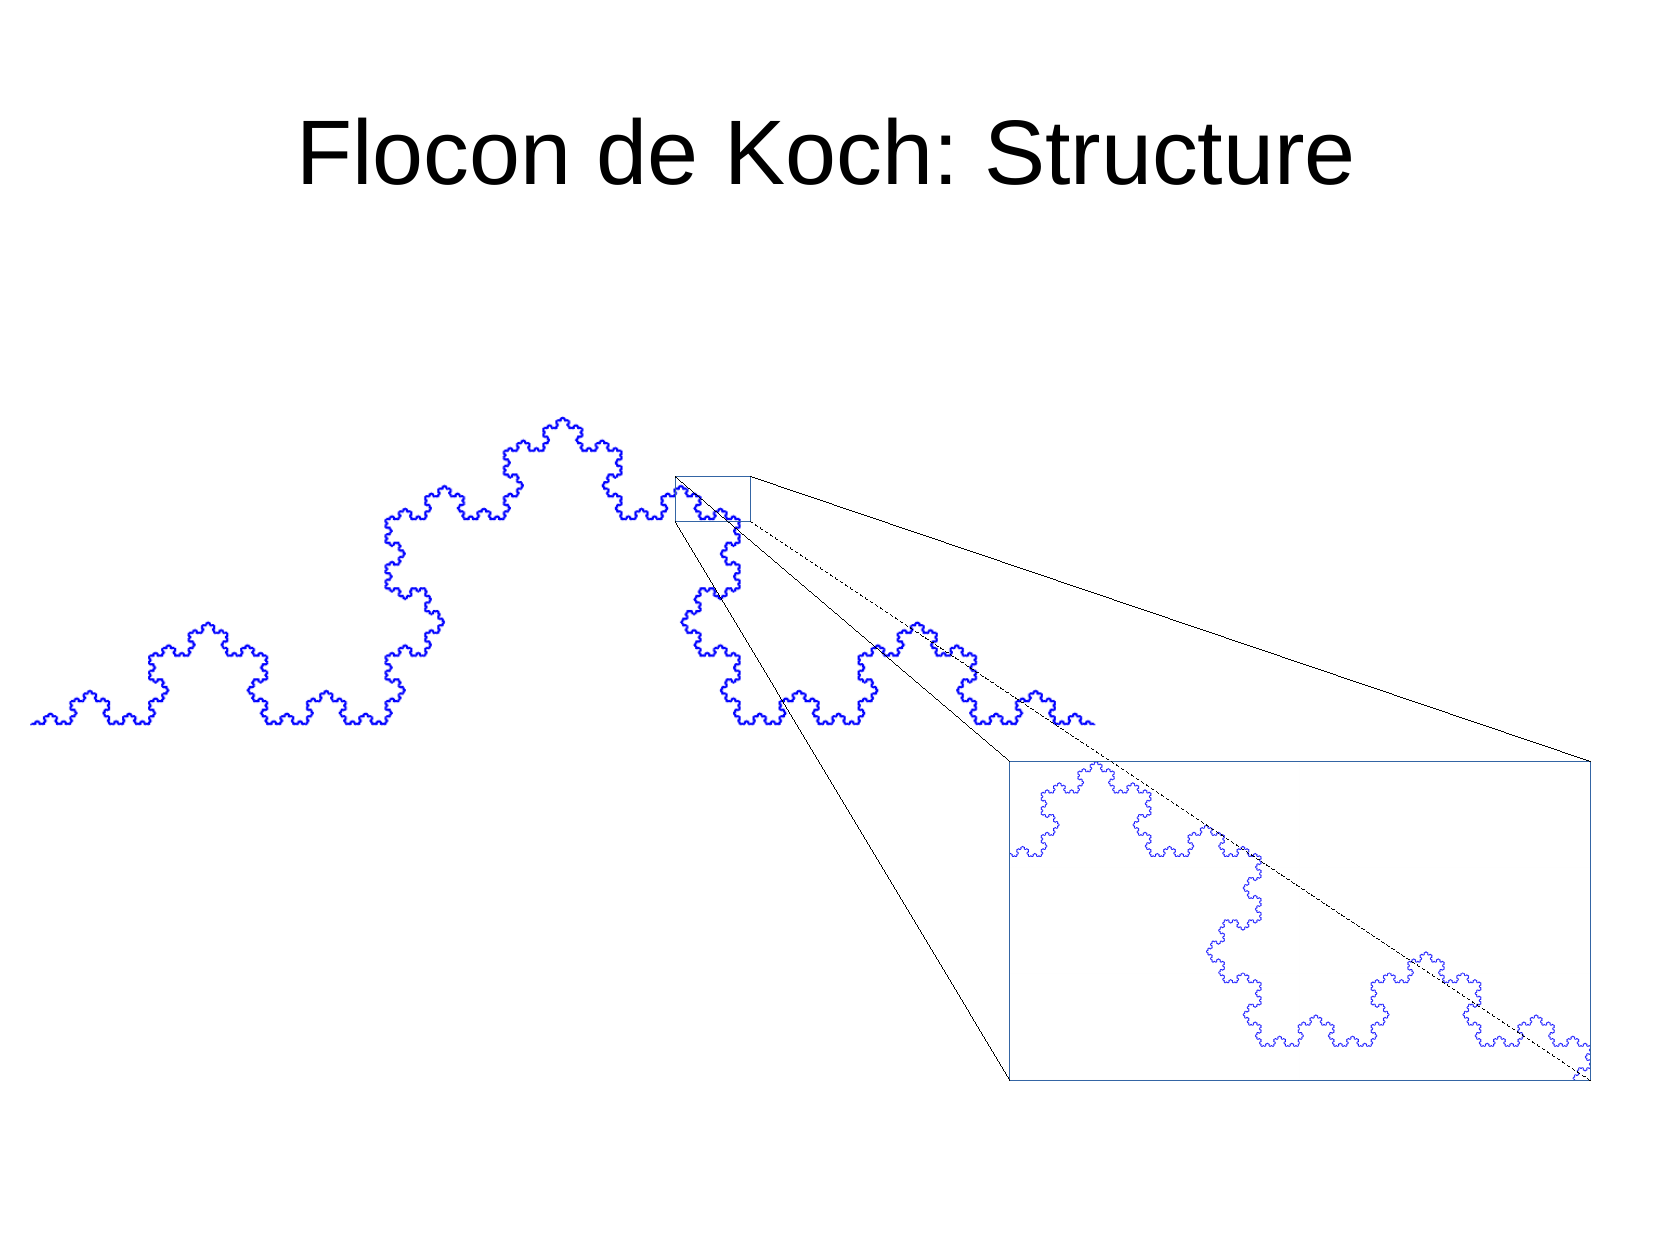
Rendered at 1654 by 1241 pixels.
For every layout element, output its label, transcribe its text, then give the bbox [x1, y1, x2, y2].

title Flocon de Koch: Structure [82, 49, 1571, 257]
picture [1009, 761, 1591, 1081]
picture [30, 416, 1096, 726]
